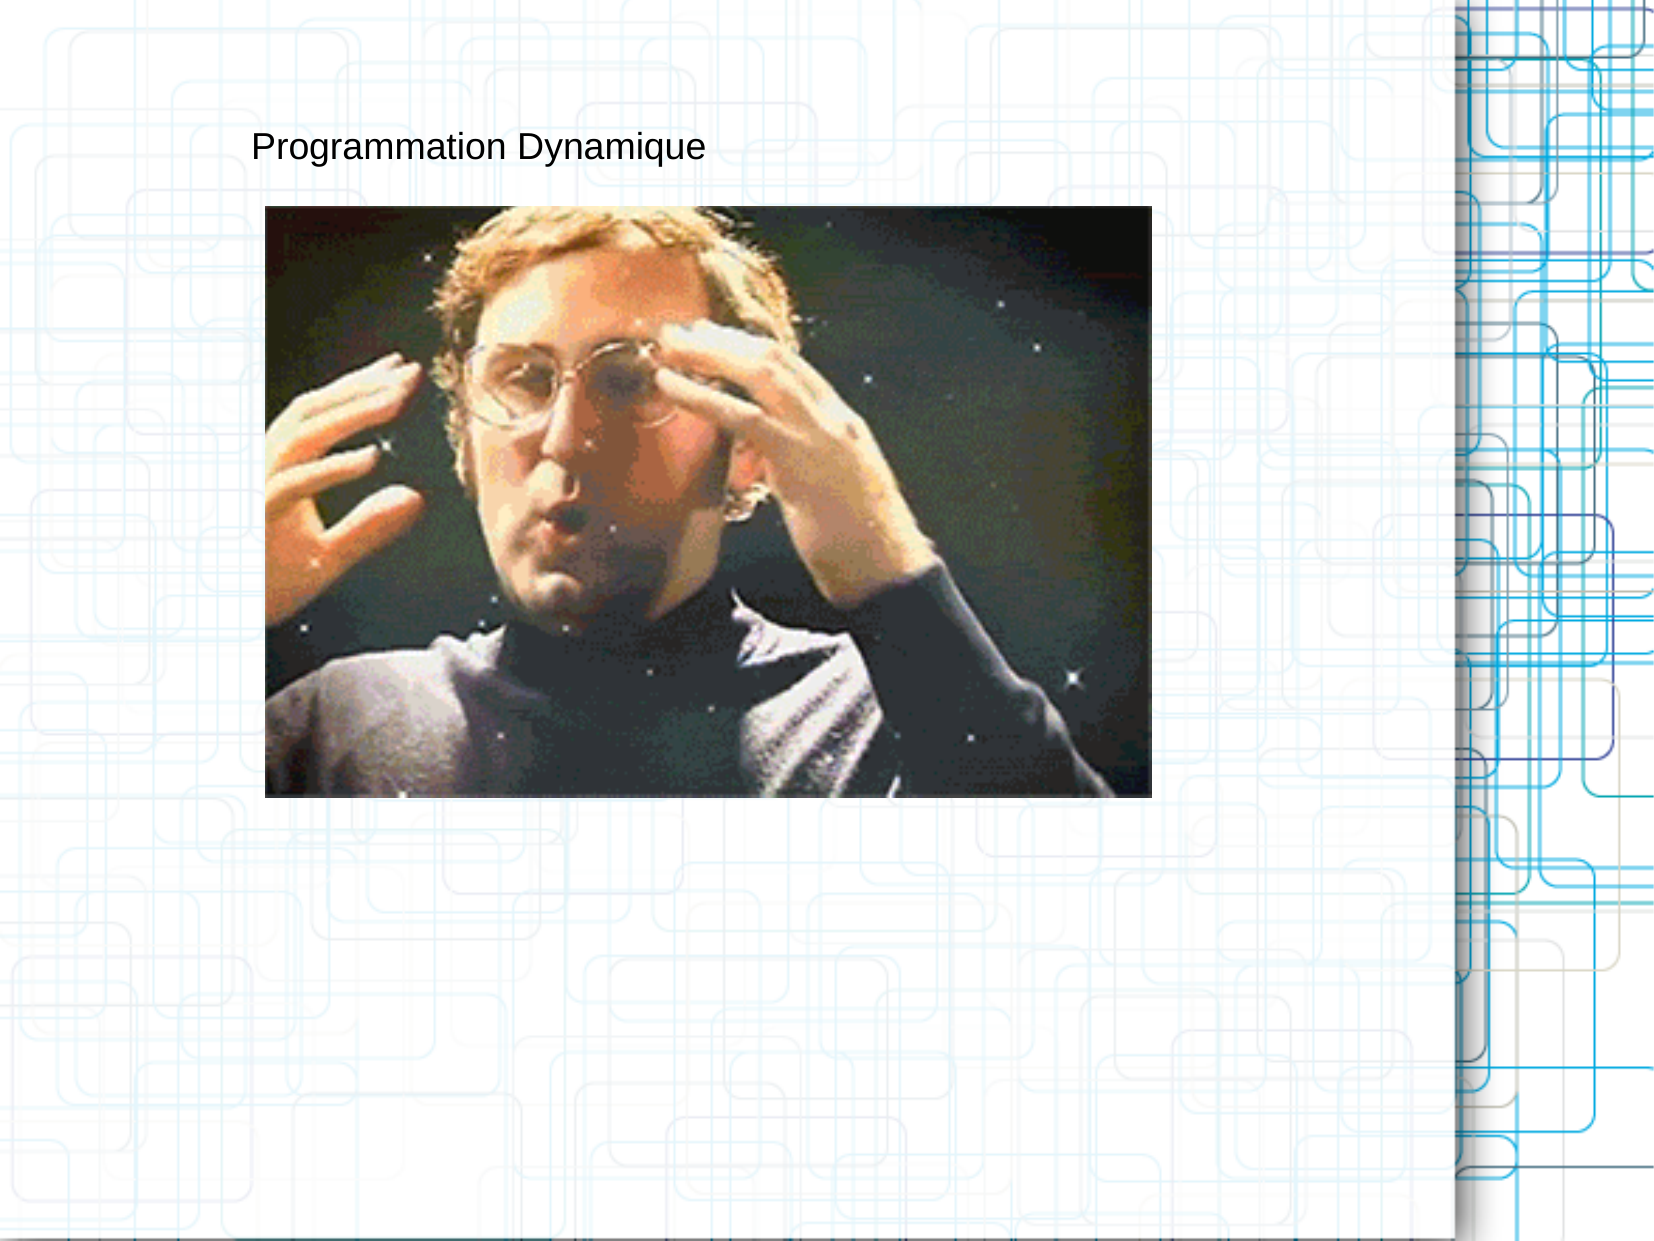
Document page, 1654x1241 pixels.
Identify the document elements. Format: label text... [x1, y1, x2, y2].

text_box Programmation Dynamique [236, 118, 738, 175]
picture [0, 0, 1654, 1241]
